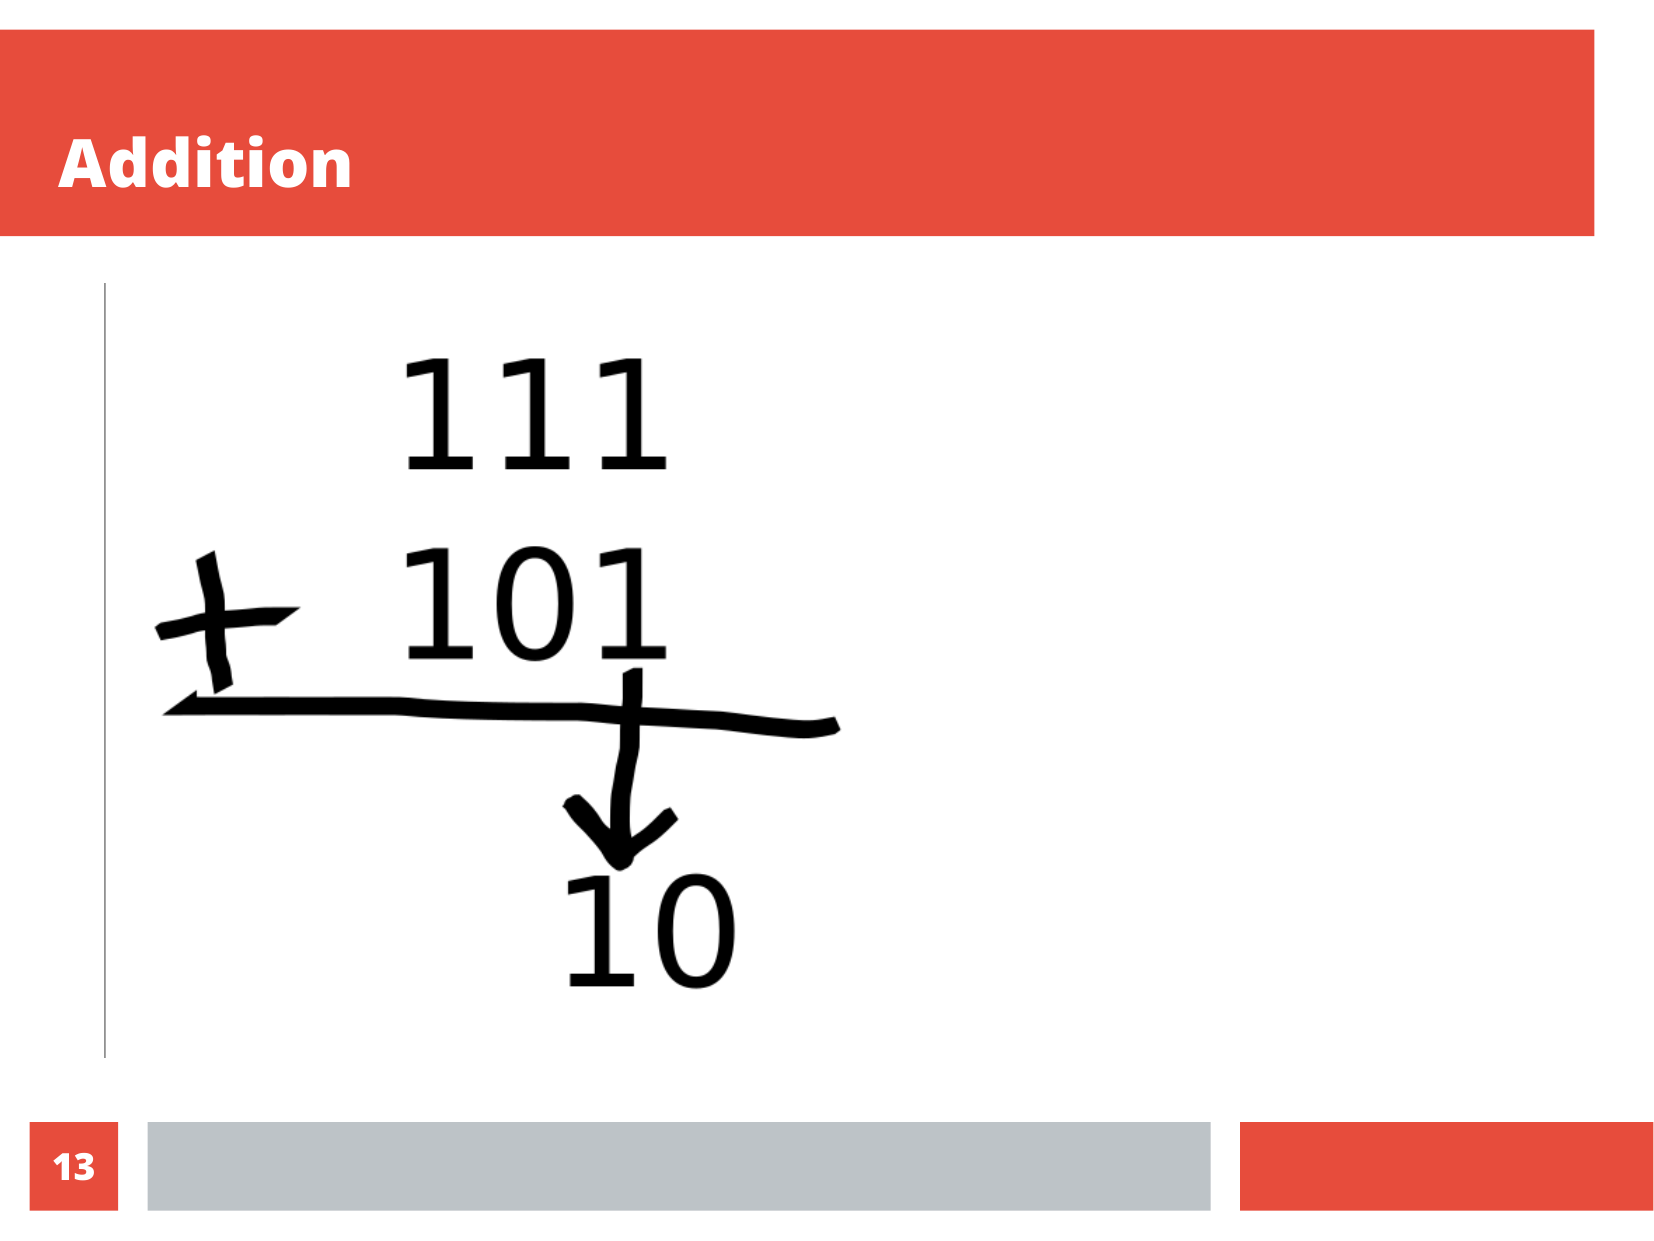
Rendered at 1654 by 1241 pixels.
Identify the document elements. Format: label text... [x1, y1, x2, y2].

title Addition [59, 59, 1595, 207]
picture [103, 283, 944, 1058]
